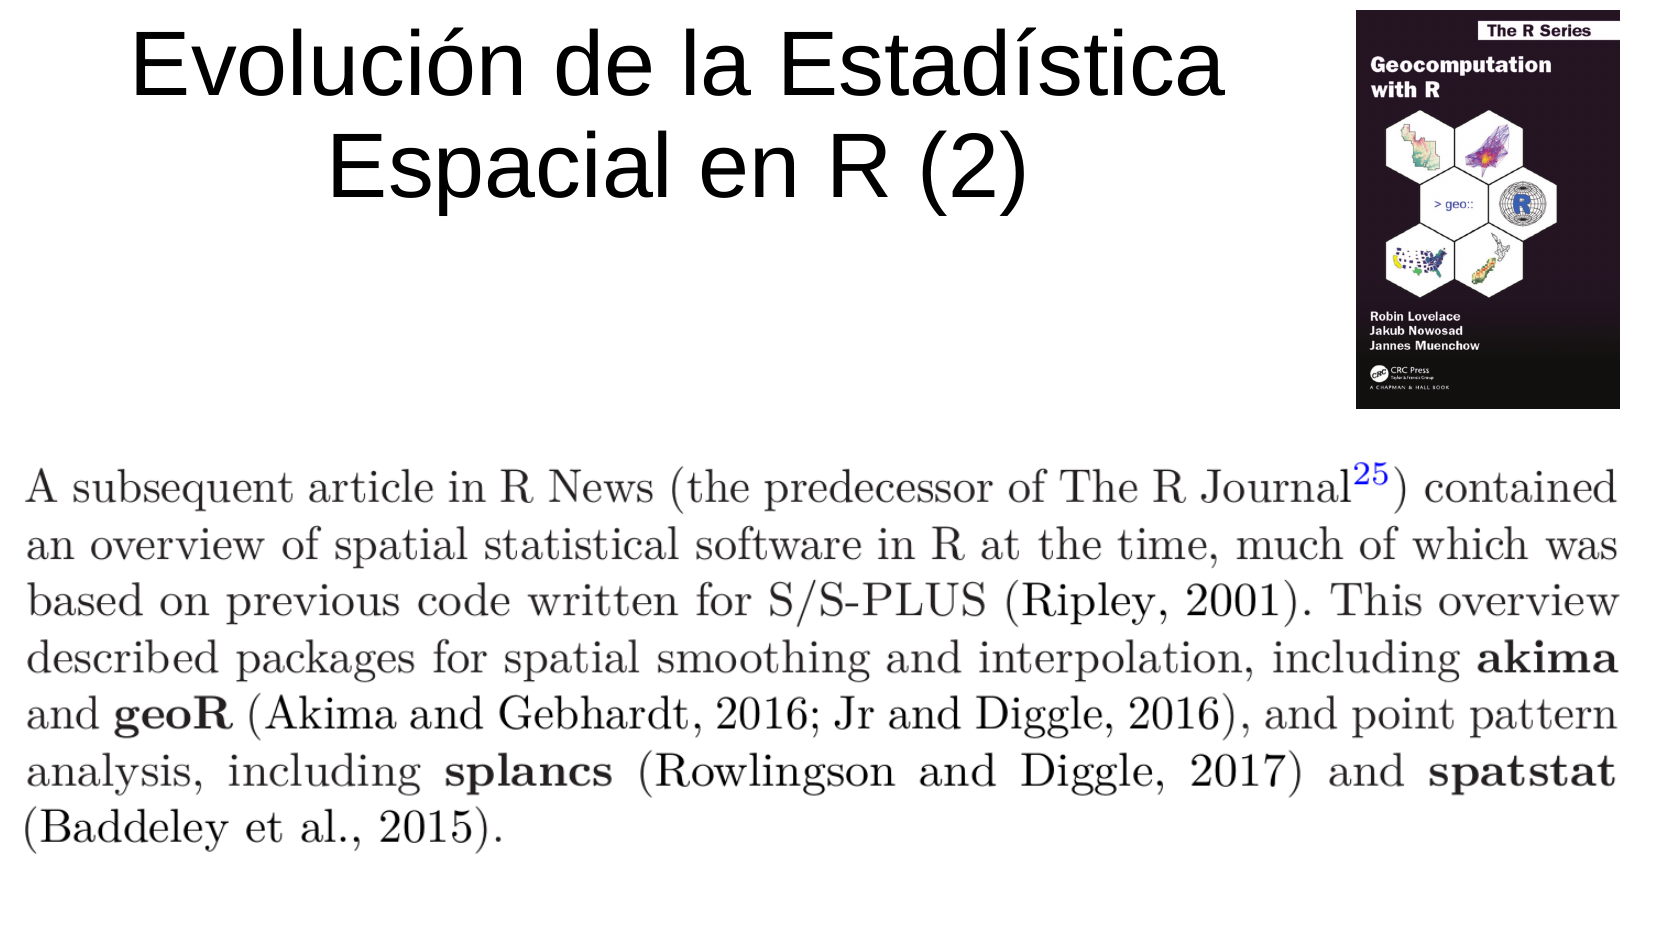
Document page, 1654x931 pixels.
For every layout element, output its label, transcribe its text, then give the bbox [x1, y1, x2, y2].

picture [1356, 10, 1620, 409]
picture [2, 448, 1654, 867]
title Evolución de la Estadística Espacial en R (2) [82, 12, 1276, 218]
